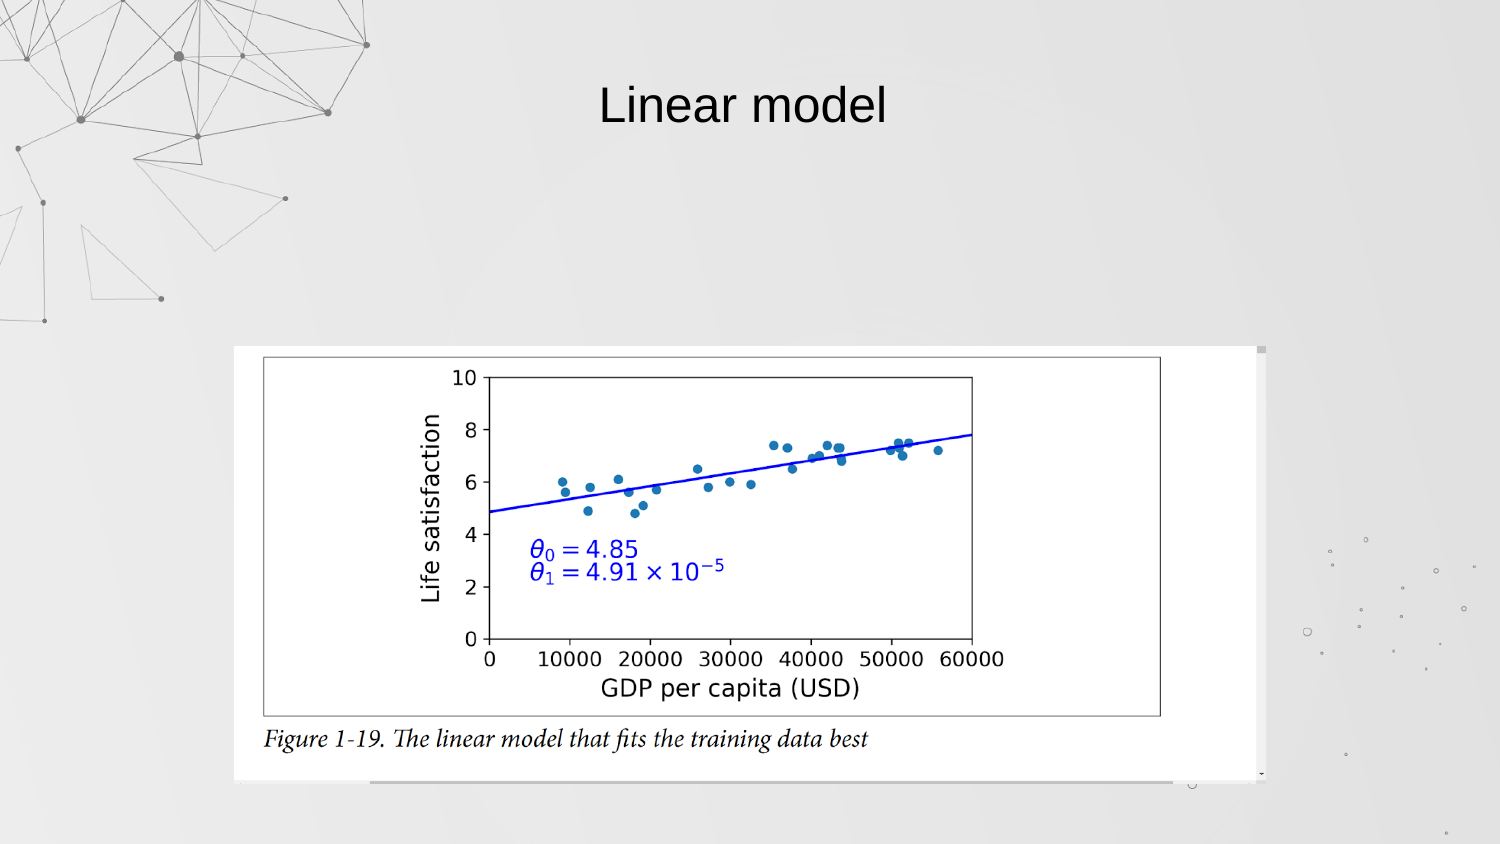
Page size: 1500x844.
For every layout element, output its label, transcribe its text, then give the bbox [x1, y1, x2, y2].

picture [0, 0, 1500, 844]
title Linear model [322, 57, 1178, 214]
